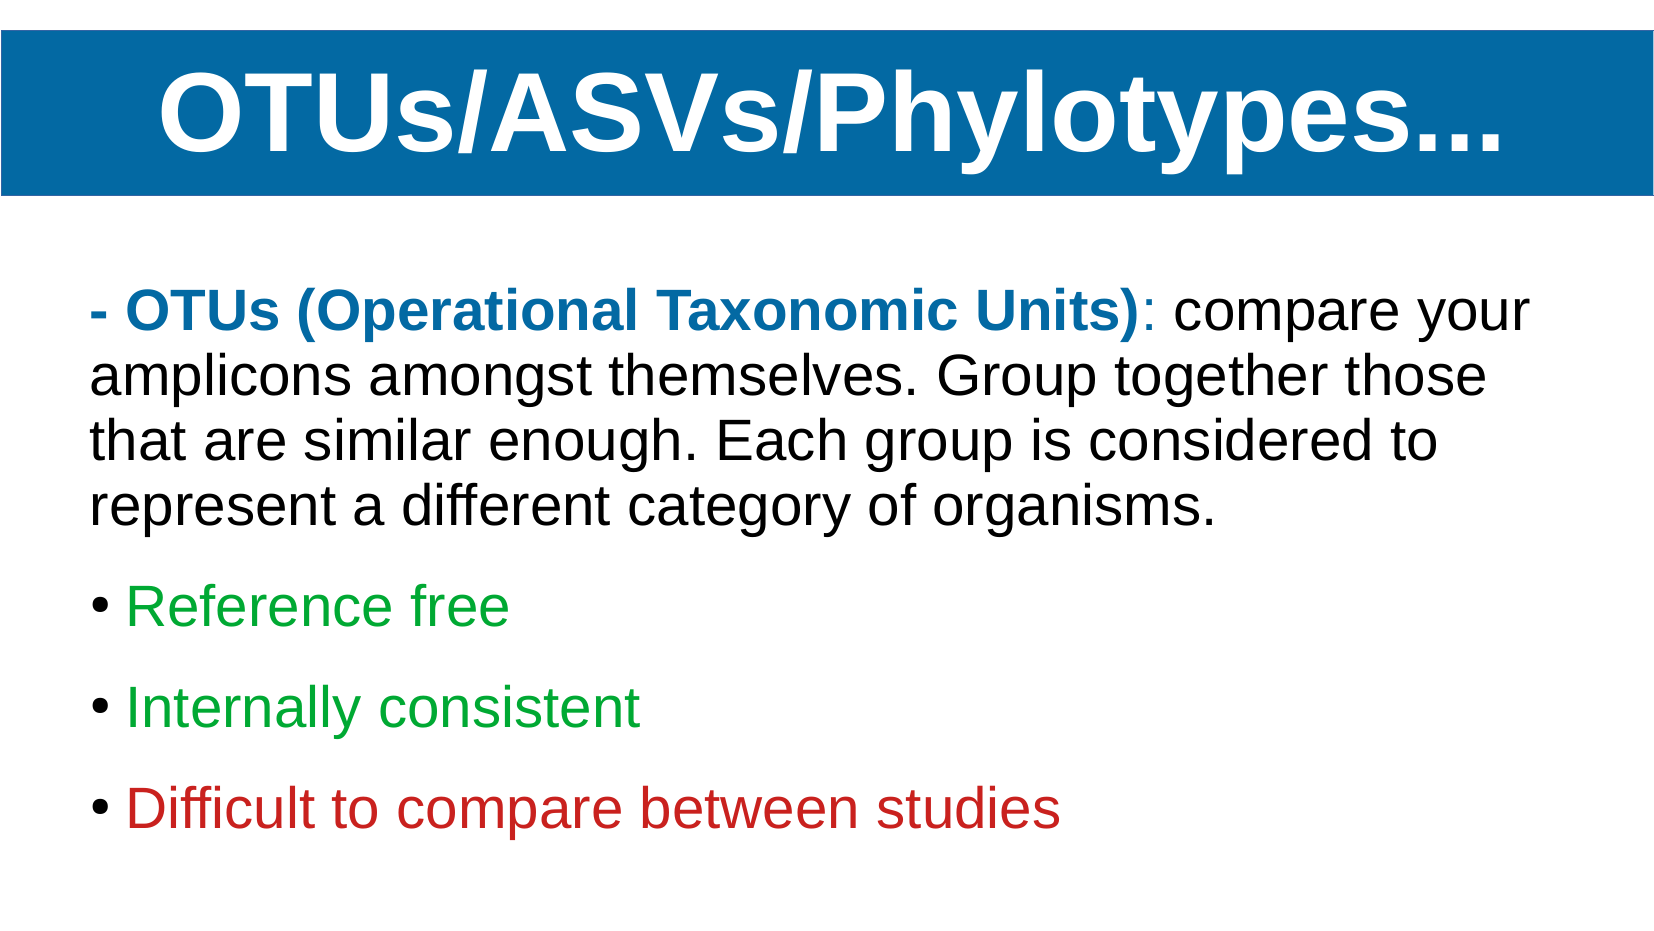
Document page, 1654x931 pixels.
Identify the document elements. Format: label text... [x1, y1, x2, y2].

text_box - OTUs (Operational Taxonomic Units): compare your amplicons amongst themselves. Group together those that are similar enough. Each group is considered to represent a different category of organisms. Reference free Internally consistent Difficult to compare between studies [75, 270, 1606, 849]
text_box [1, 30, 1654, 196]
text_box OTUs/ASVs/Phylotypes... [60, 42, 1606, 193]
